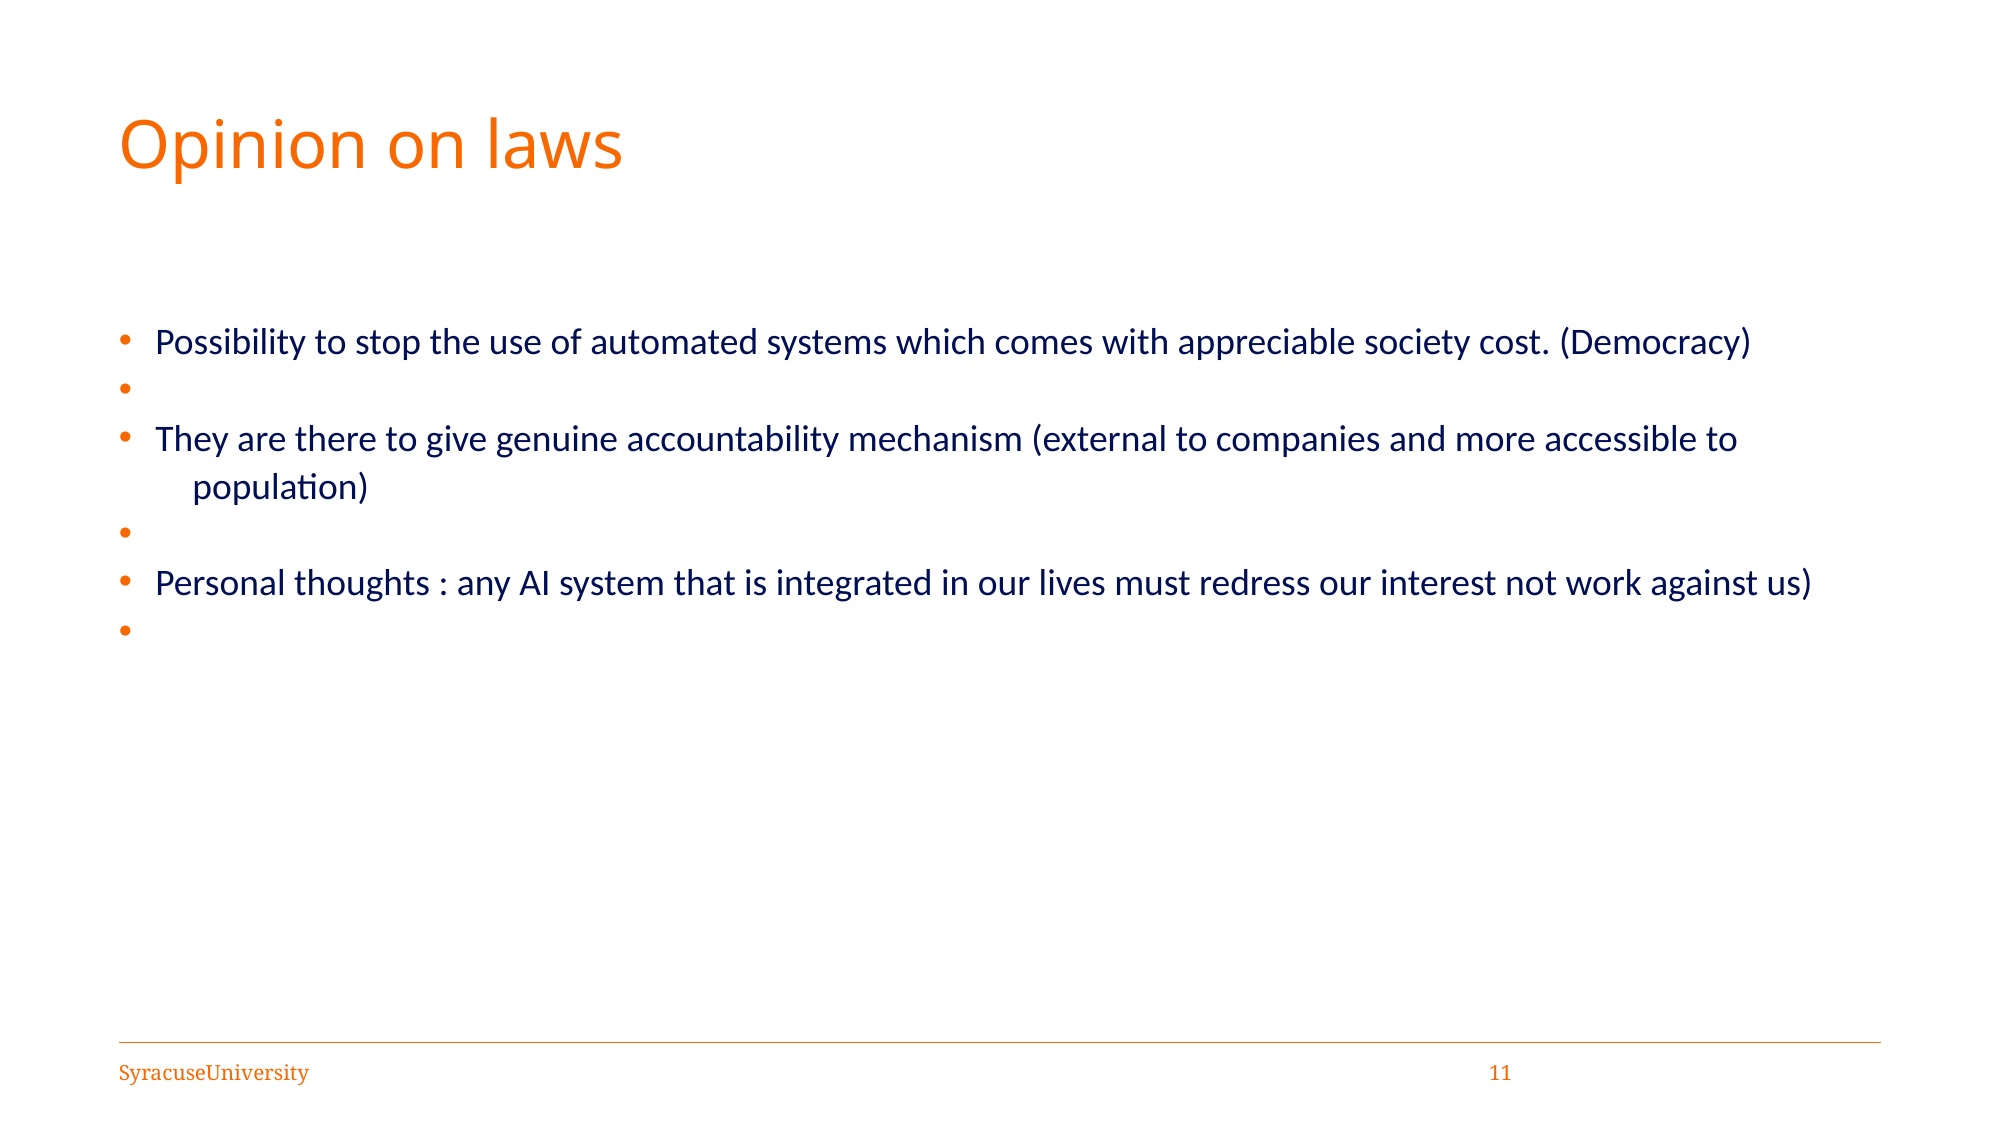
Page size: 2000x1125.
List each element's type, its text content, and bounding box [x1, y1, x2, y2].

title Opinion on laws [118, 110, 1882, 173]
list Possibility to stop the use of automated systems which comes with appreciable society cost. (Democracy) They are there to give genuine accountability mechanism (external to companies and more accessible to population) Personal thoughts : any AI system that is integrated in our lives must redress our interest not work against us) [118, 314, 1882, 982]
